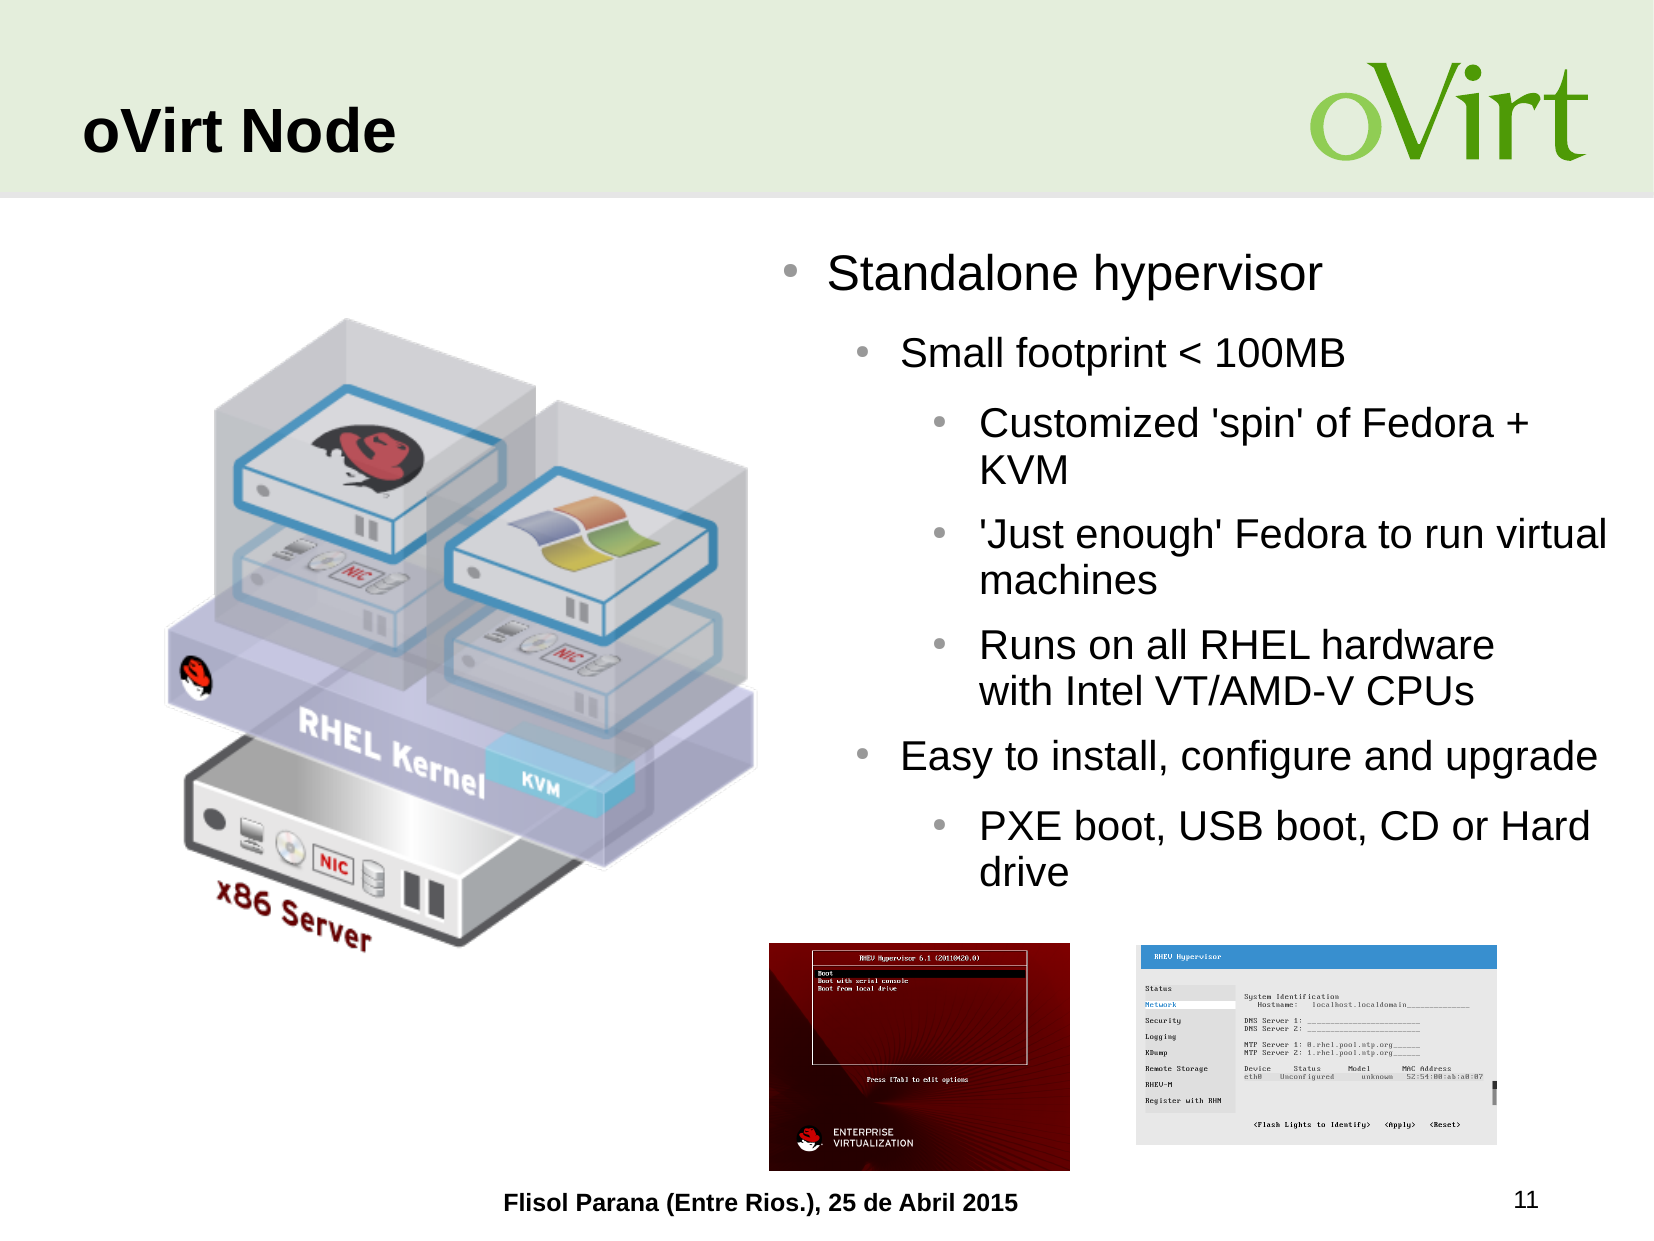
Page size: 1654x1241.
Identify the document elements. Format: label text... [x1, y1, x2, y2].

picture [769, 943, 1070, 1171]
picture [1136, 945, 1497, 1146]
list Standalone hypervisor Small footprint < 100MB Customized 'spin' of Fedora + KVM 'Just enough' Fedora to run virtual machines Runs on all RHEL hardware with Intel VT/AMD-V CPUs Easy to install, configure and upgrade PXE boot, USB boot, CD or Hard drive [766, 244, 1621, 940]
picture [141, 317, 759, 966]
title oVirt Node [82, 37, 1571, 226]
